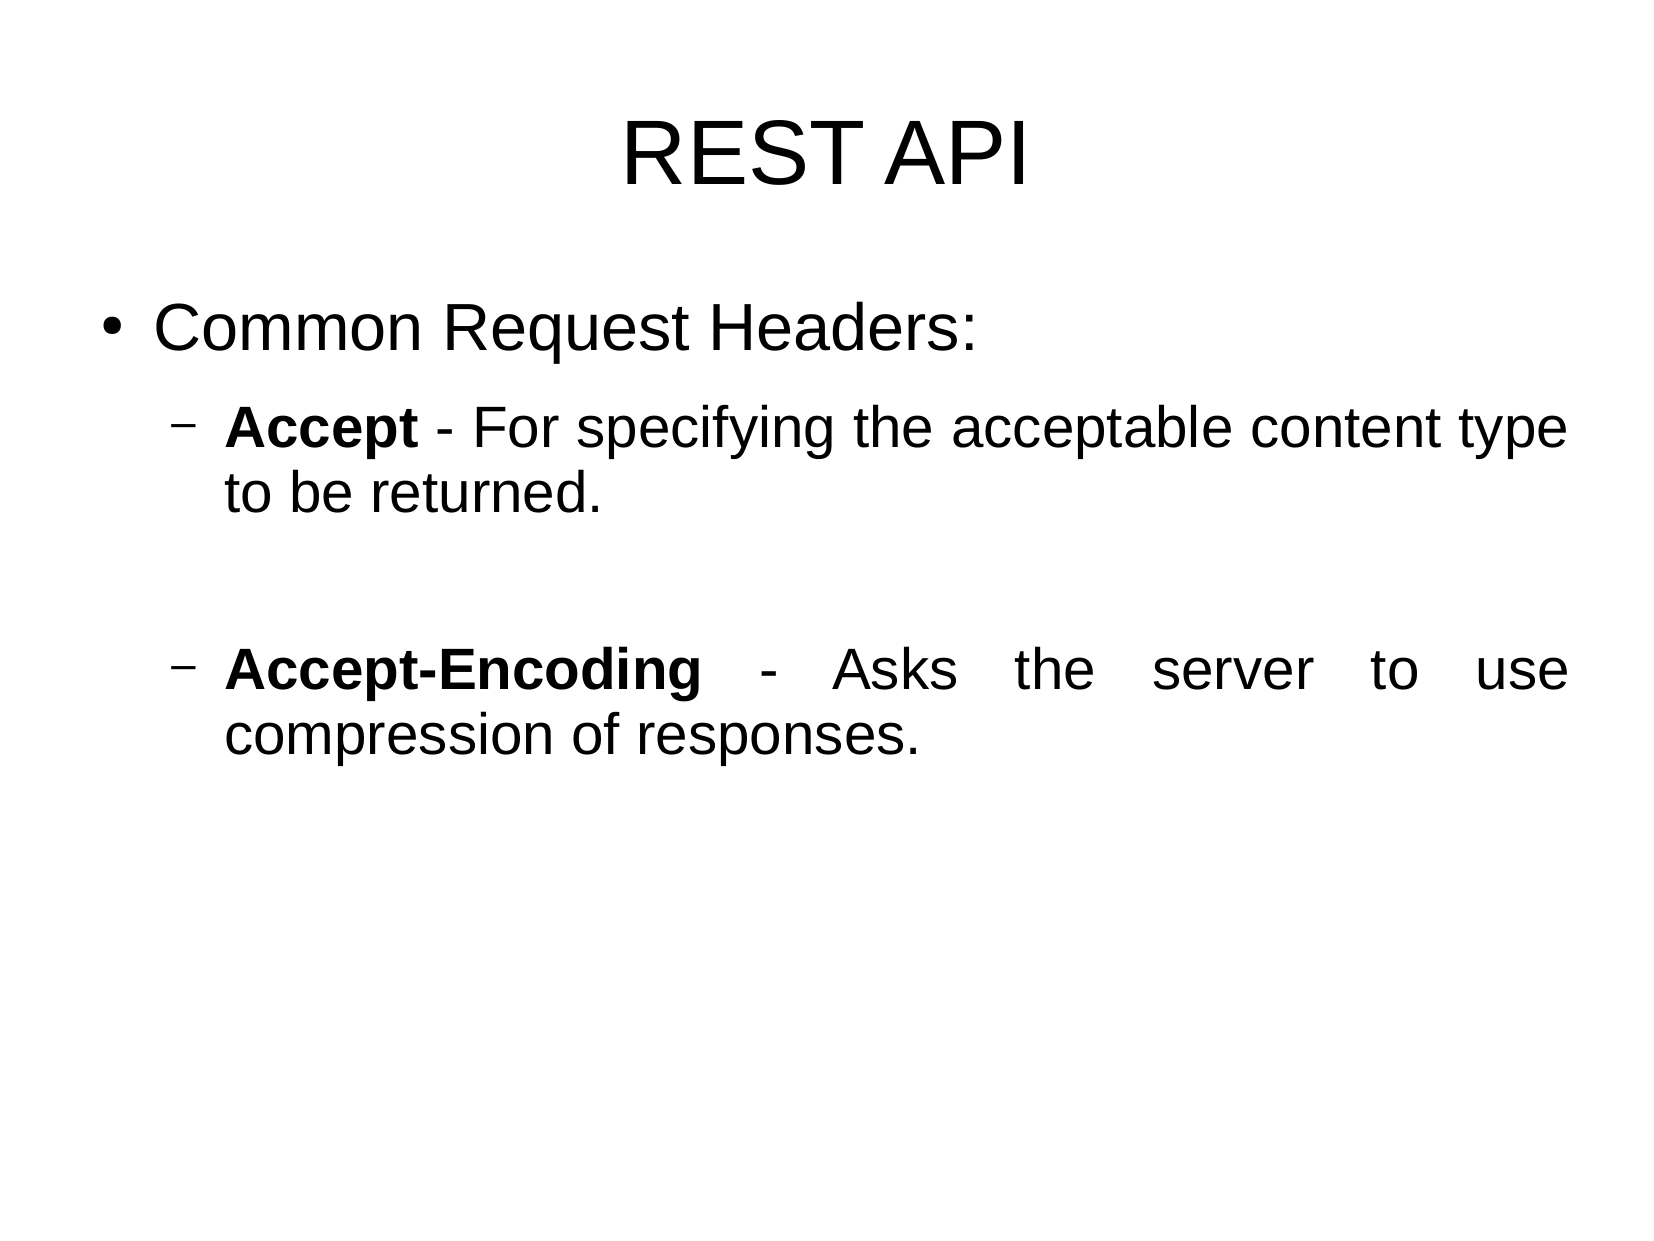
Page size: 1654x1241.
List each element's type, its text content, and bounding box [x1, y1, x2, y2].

list Common Request Headers: Accept - For specifying the acceptable content type to be returned. Accept-Encoding - Asks the server to use compression of responses. [82, 290, 1571, 1010]
title REST API [82, 49, 1571, 257]
